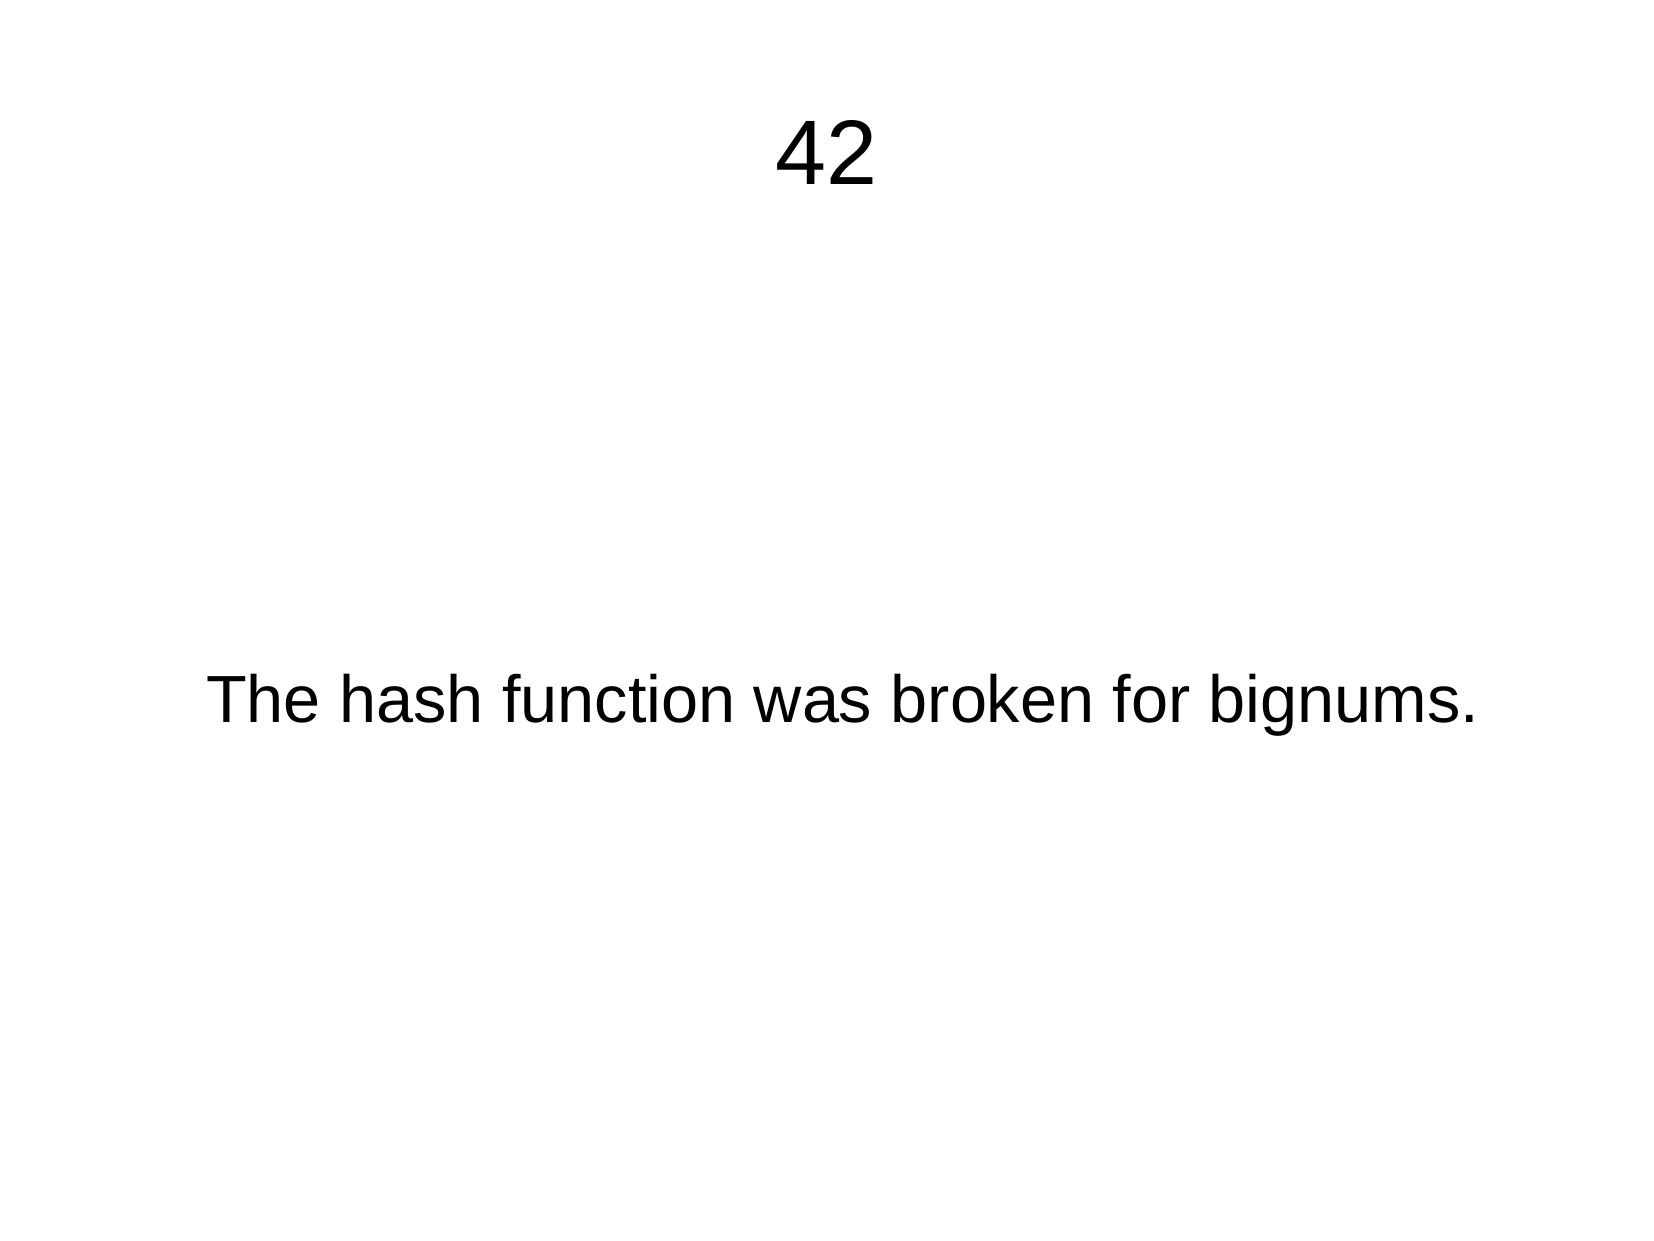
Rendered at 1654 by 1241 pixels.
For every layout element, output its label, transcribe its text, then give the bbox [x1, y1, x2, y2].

title 42 [82, 56, 1571, 250]
subtitle The hash function was broken for bignums. [82, 297, 1571, 1102]
